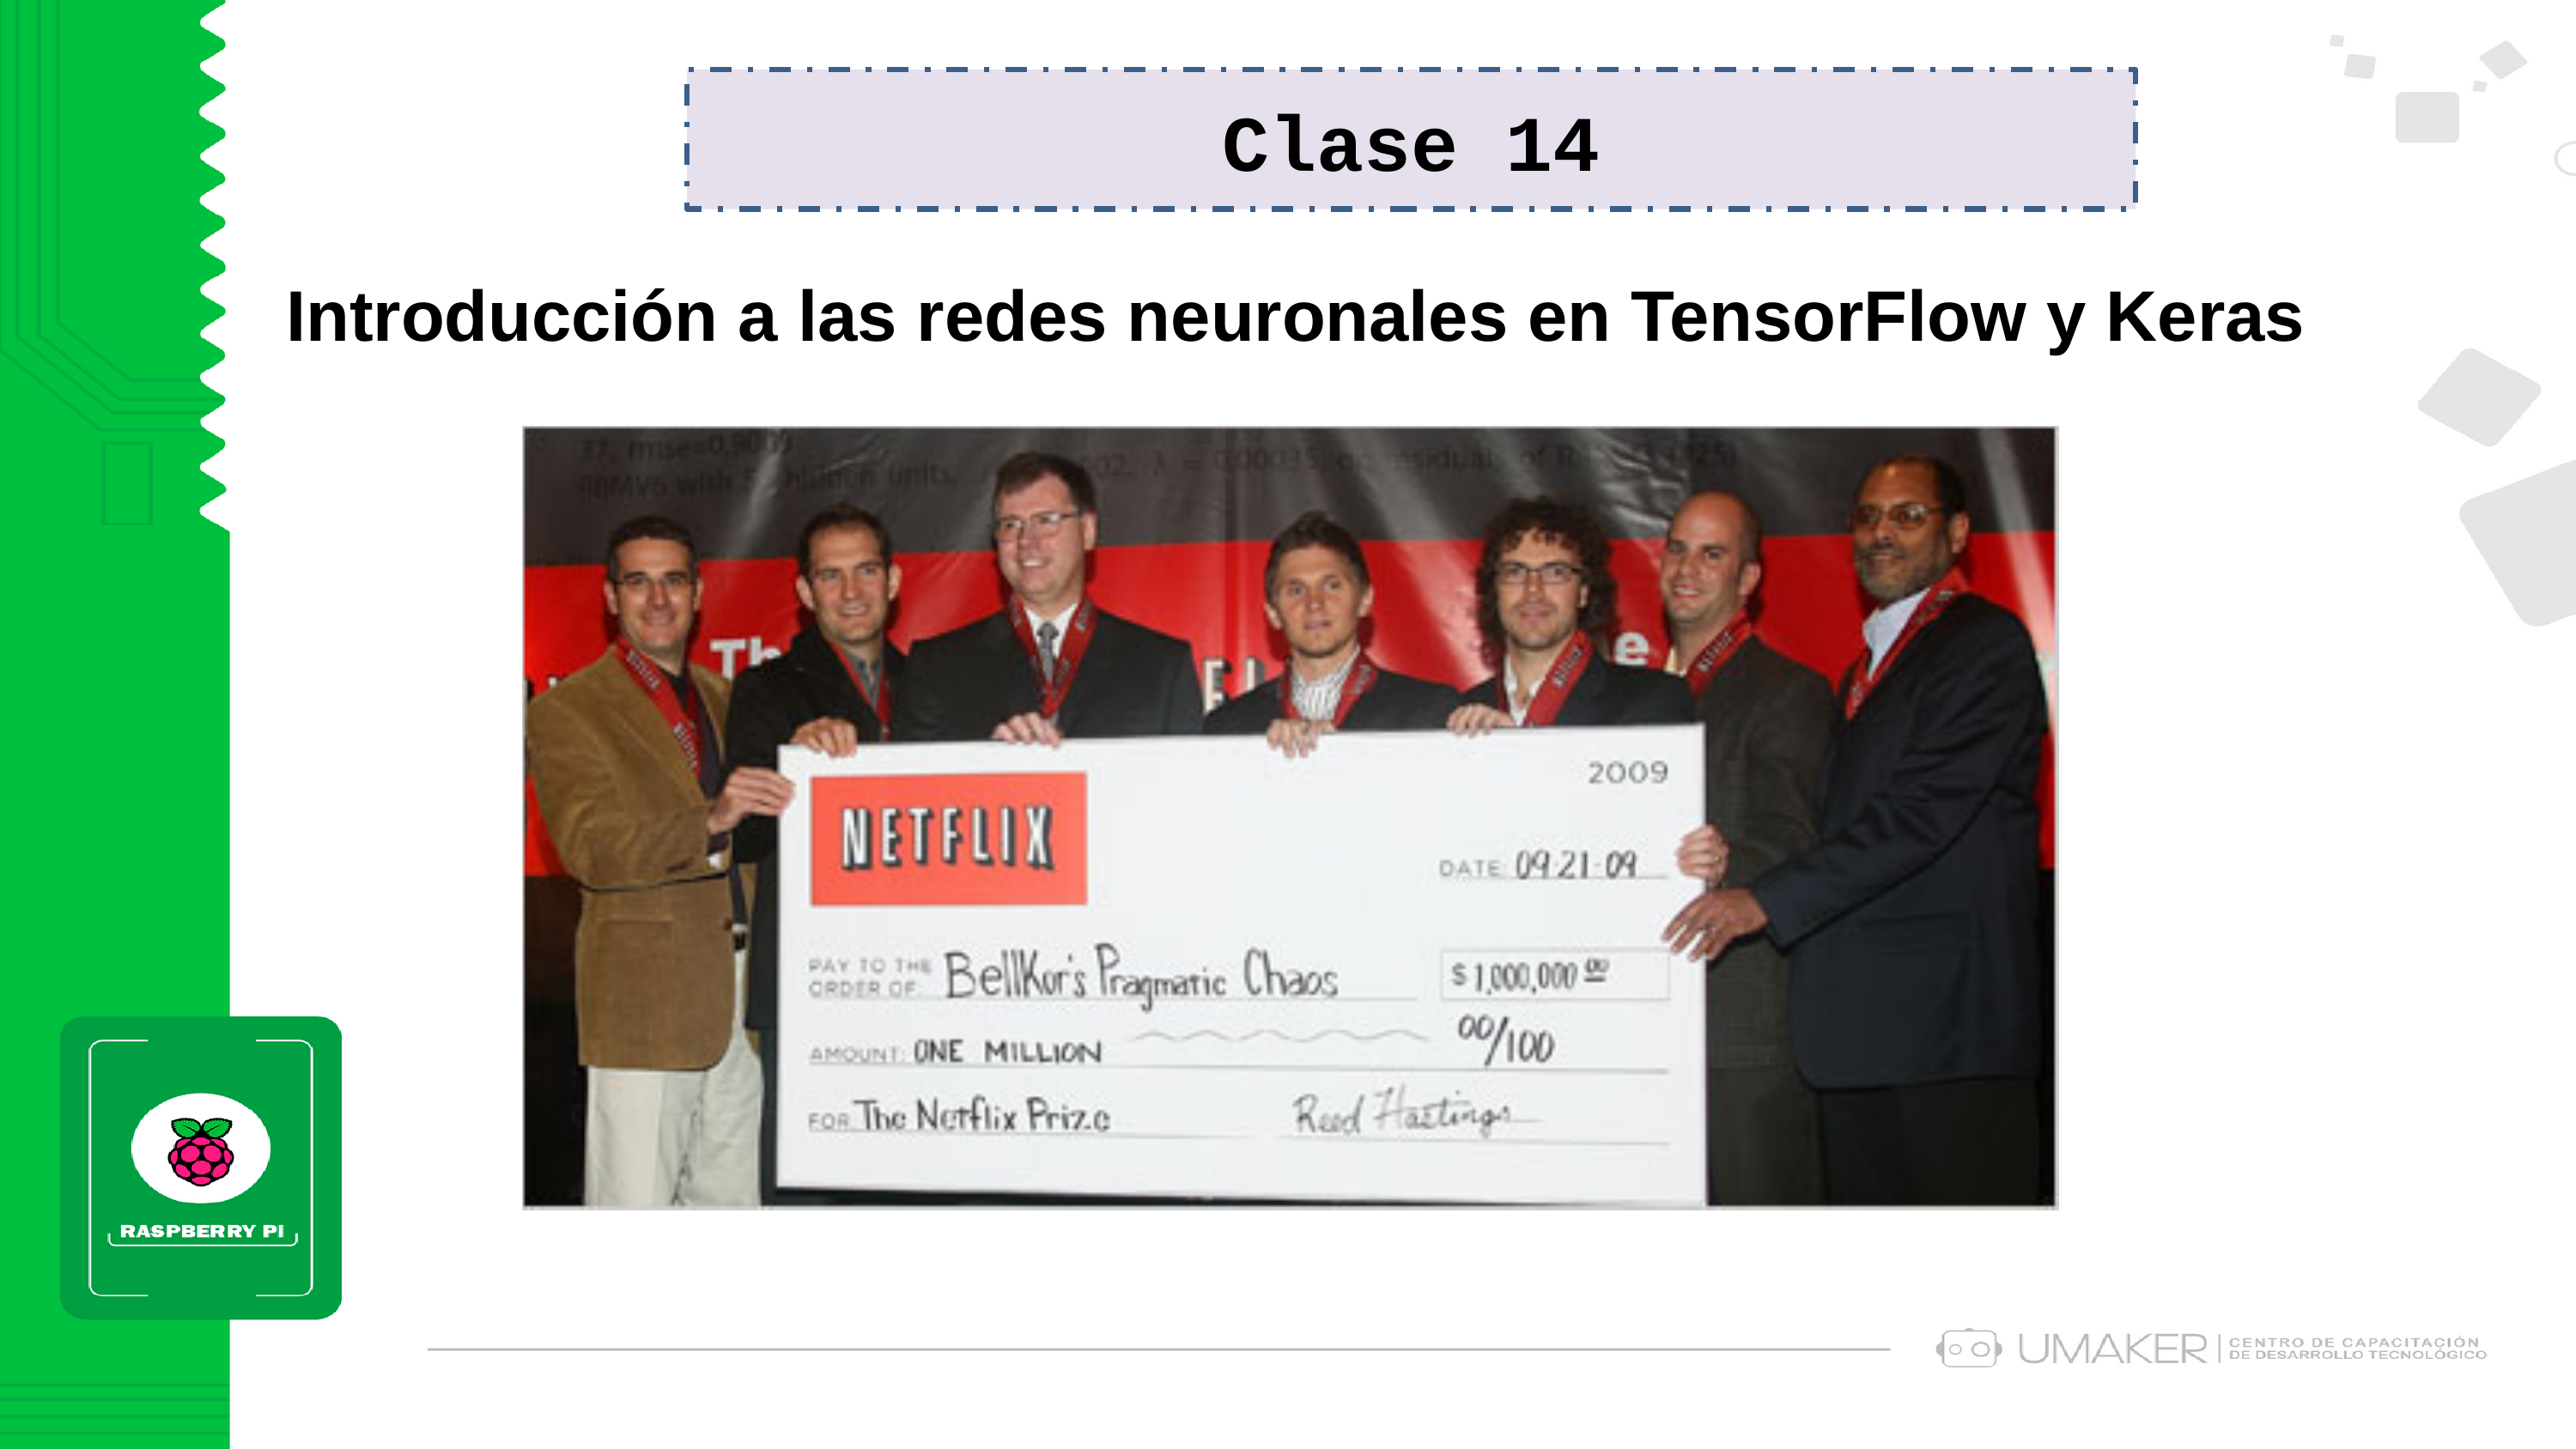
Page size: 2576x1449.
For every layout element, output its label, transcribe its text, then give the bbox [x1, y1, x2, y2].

text_box Introducción a las redes neuronales en TensorFlow y Keras [229, 264, 2363, 416]
picture [0, 0, 2576, 1449]
text_box Clase 14 [687, 70, 2136, 209]
